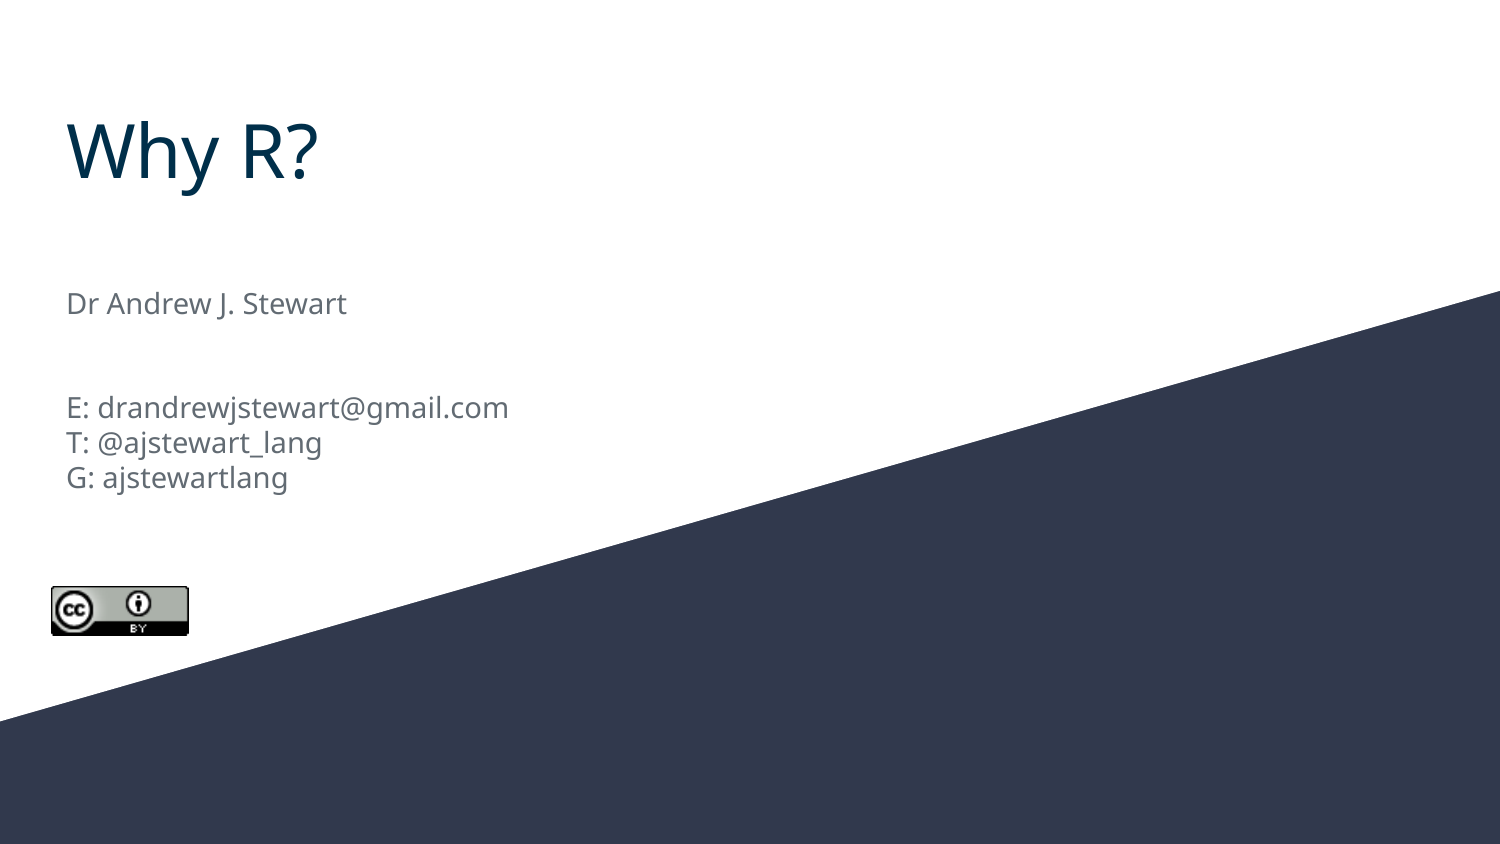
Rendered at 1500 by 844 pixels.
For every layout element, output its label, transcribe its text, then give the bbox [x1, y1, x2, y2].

picture [51, 586, 189, 636]
title Why R? [51, 88, 1449, 299]
subtitle Dr Andrew J. Stewart E: drandrewjstewart@gmail.com T: @ajstewart_lang G: ajstewartlang [51, 269, 748, 392]
